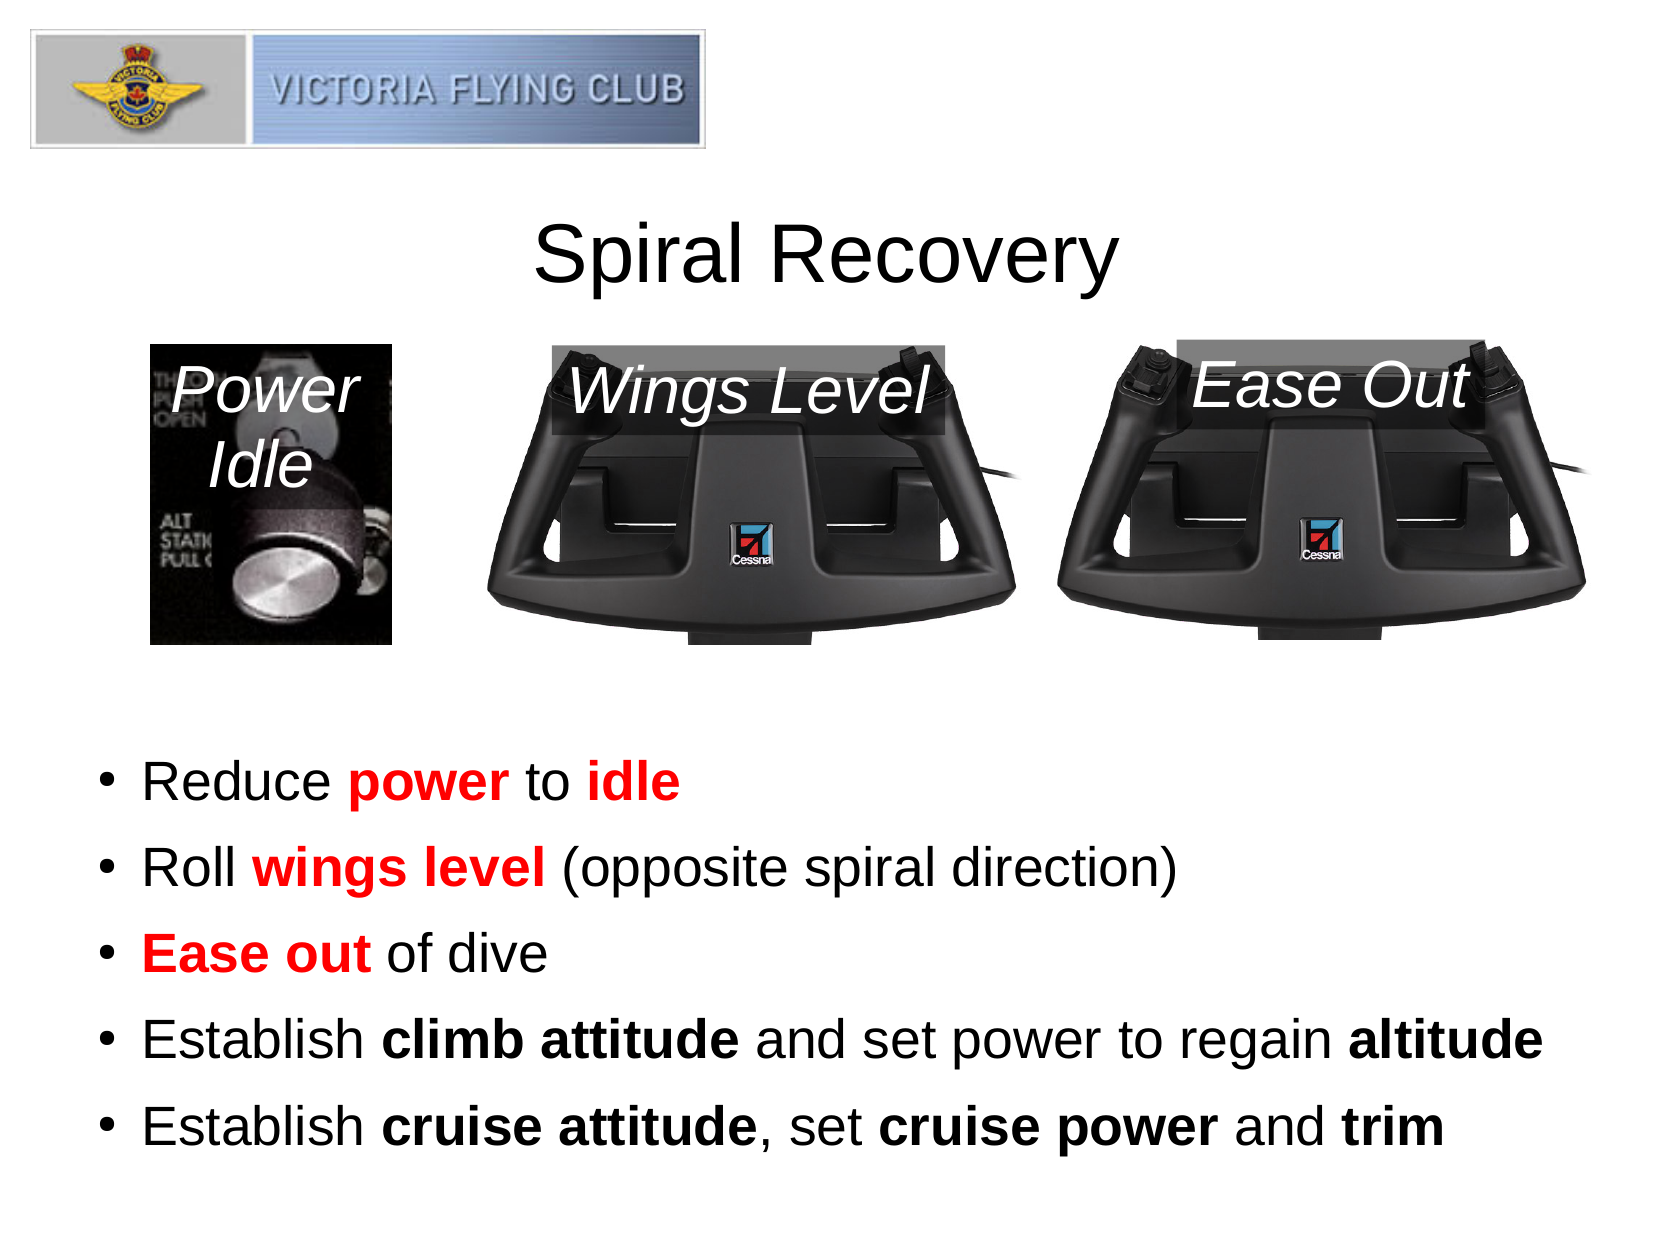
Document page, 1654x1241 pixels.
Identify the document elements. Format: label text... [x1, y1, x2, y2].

text_box Ease Out [1176, 339, 1486, 430]
text_box Wings Level [551, 345, 946, 436]
text_box Power Idle [155, 345, 376, 510]
picture [30, 29, 706, 149]
picture [150, 344, 392, 646]
title Spiral Recovery [82, 150, 1571, 358]
picture [1050, 339, 1592, 640]
picture [480, 344, 1022, 646]
list Reduce power to idle Roll wings level (opposite spiral direction) Ease out of dive Establish climb attitude and set power to regain altitude Establish cruise attitude, set cruise power and trim [82, 750, 1571, 1201]
